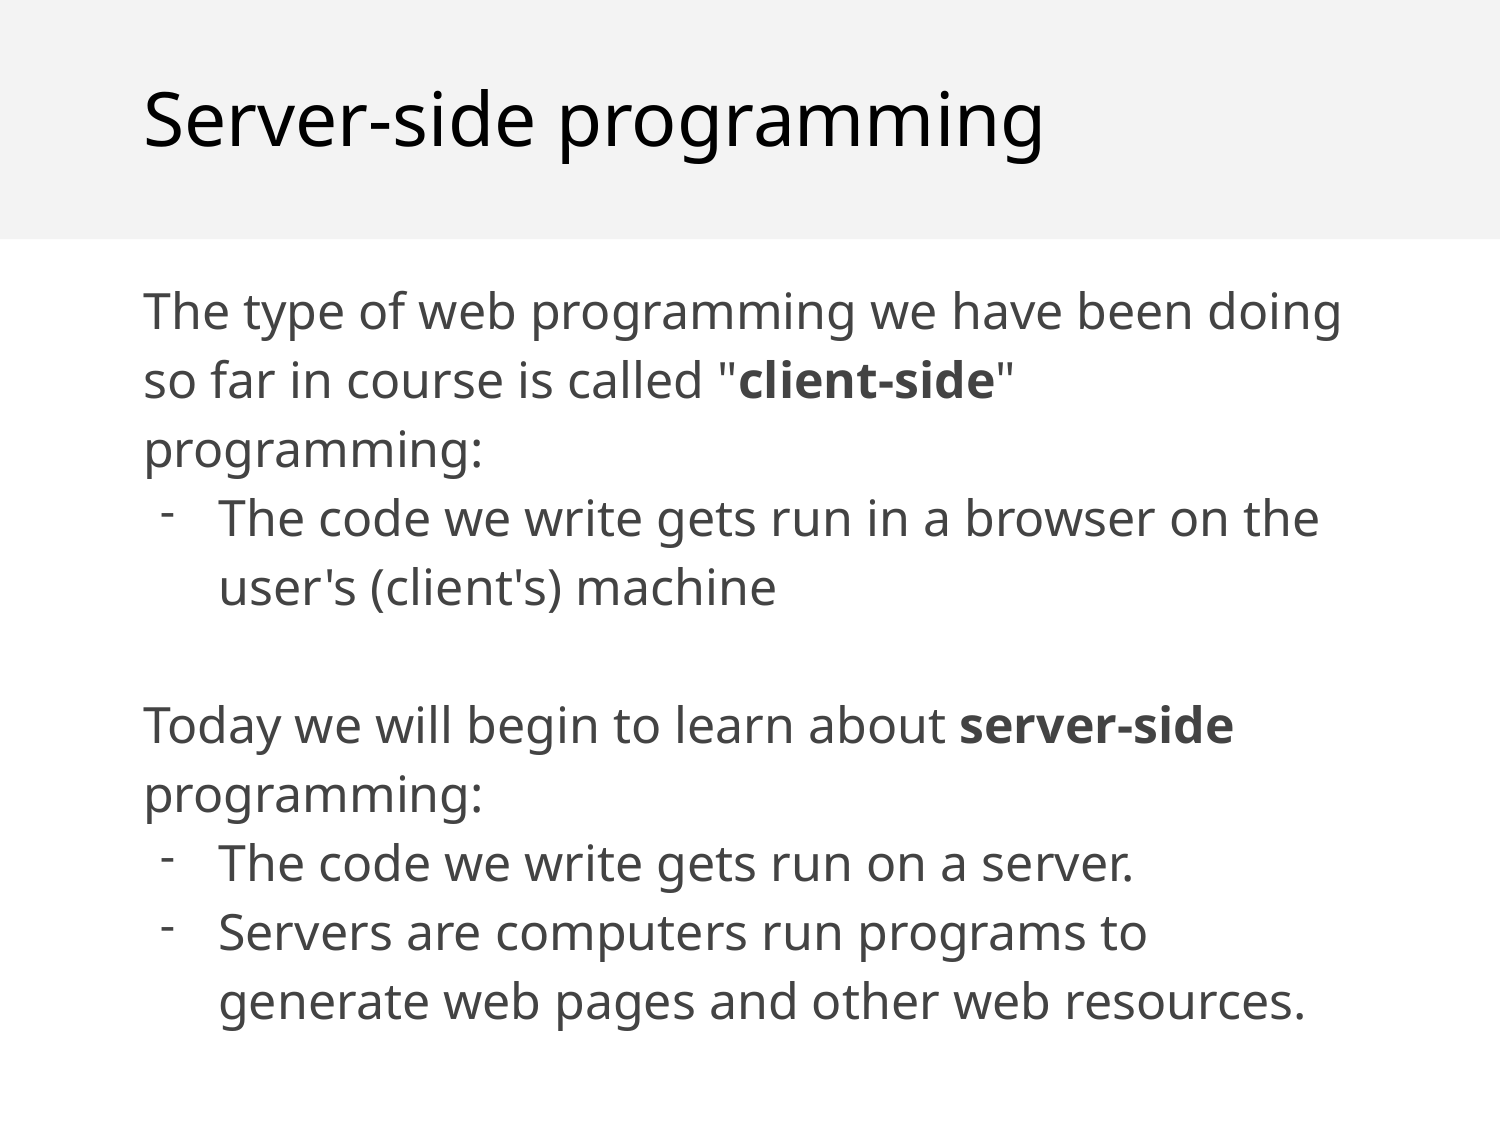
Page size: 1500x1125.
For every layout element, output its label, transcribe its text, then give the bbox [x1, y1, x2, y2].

title Server-side programming [128, 56, 1372, 183]
list The type of web programming we have been doing so far in course is called "client-side" programming: The code we write gets run in a browser on the user's (client's) machine Today we will begin to learn about server-side programming: The code we write gets run on a server. Servers are computers run programs to generate web pages and other web resources. [128, 255, 1372, 1004]
